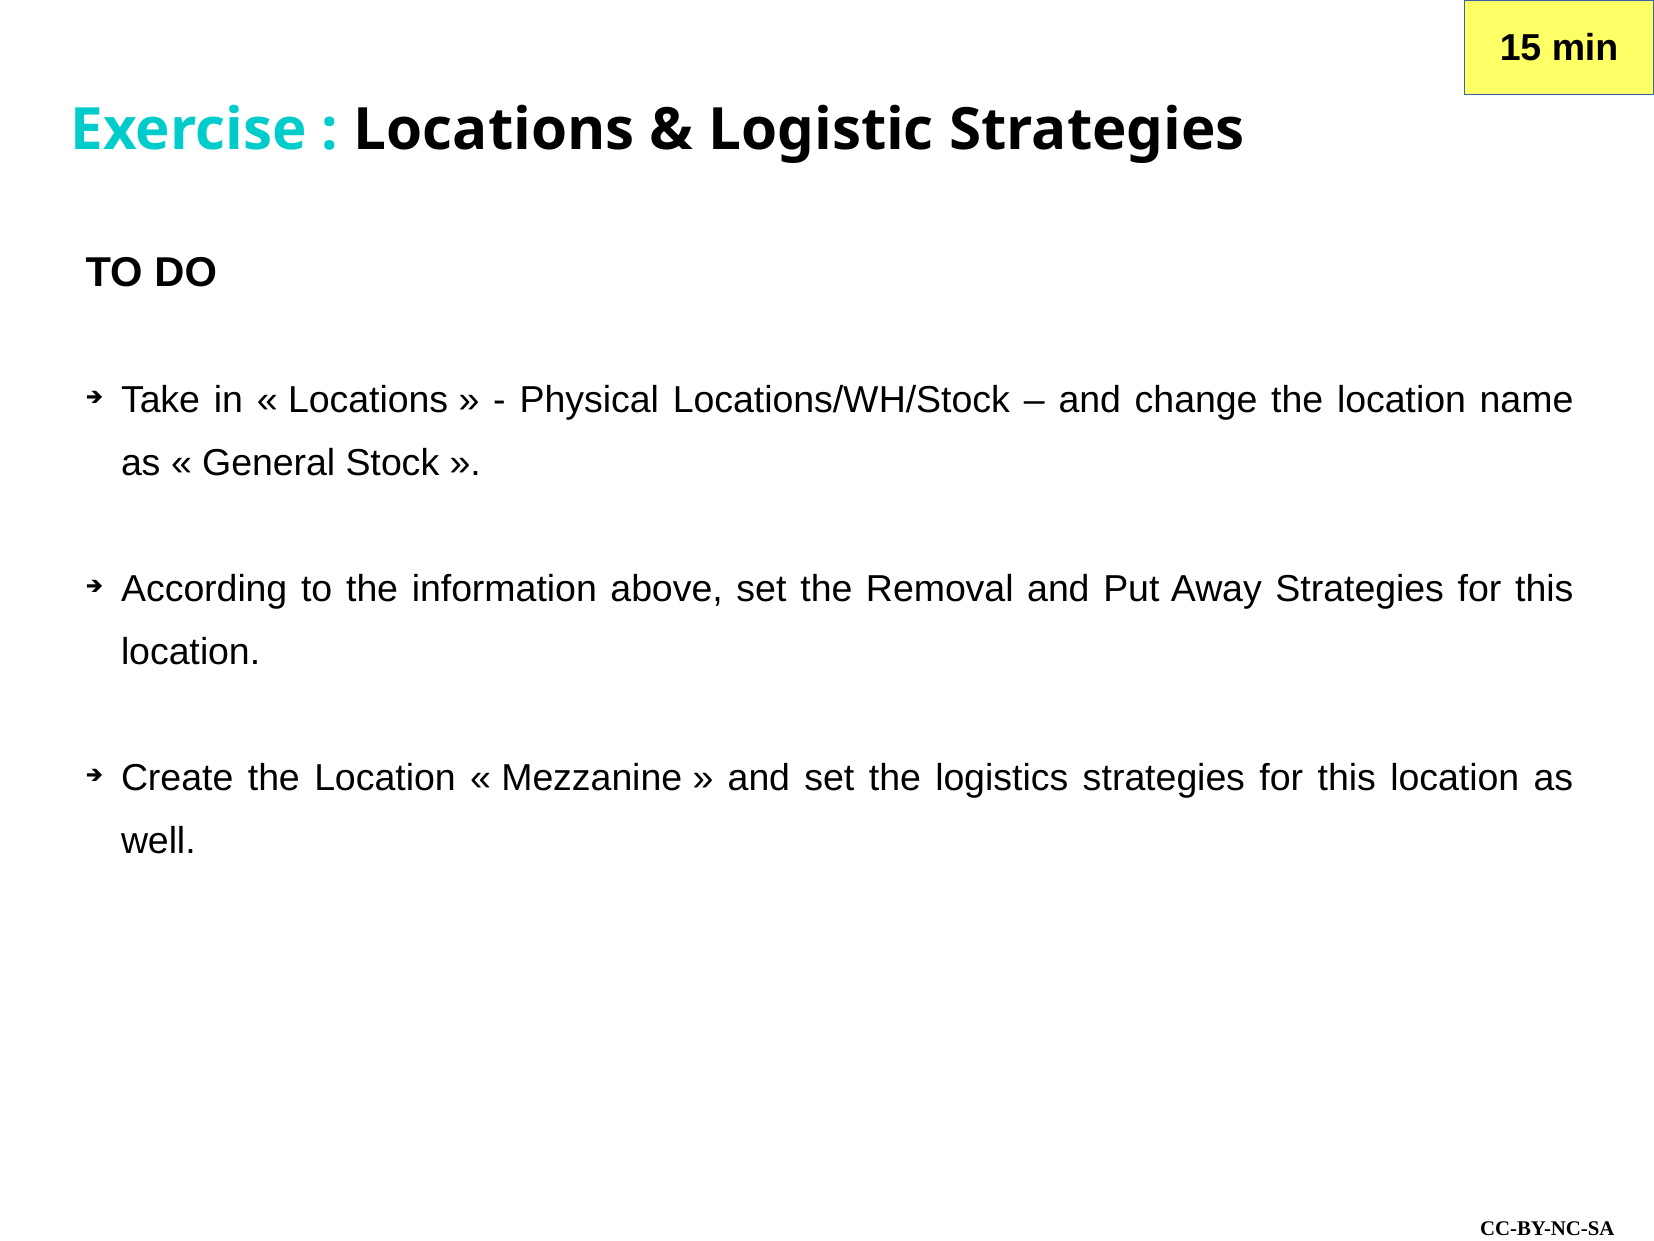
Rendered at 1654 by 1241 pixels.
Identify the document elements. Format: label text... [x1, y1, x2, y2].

text_box 15 min [1464, 0, 1654, 95]
text_box TO DO Take in « Locations » - Physical Locations/WH/Stock – and change the location name as « General Stock ». According to the information above, set the Removal and Put Away Strategies for this location. Create the Location « Mezzanine » and set the logistics strategies for this location as well. [70, 217, 1589, 909]
title Exercise : Locations & Logistic Strategies [70, 23, 1560, 217]
